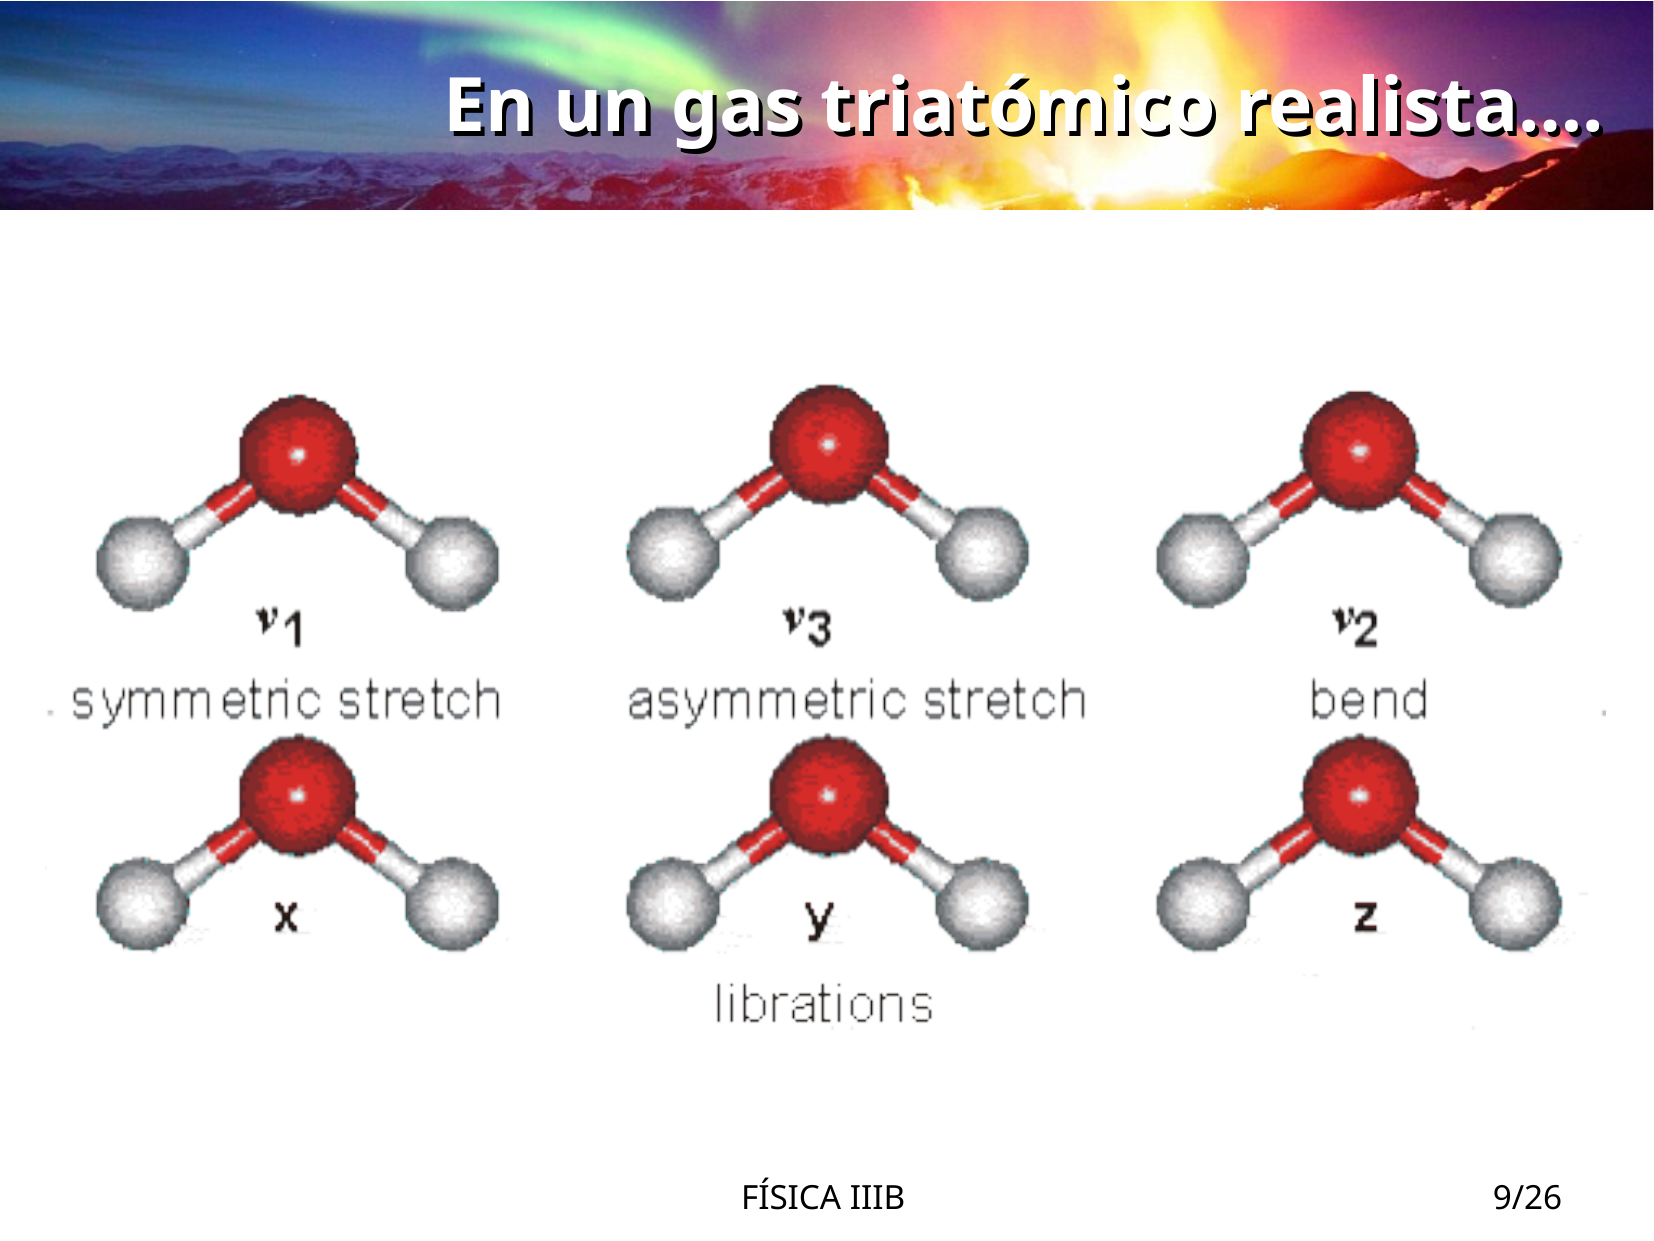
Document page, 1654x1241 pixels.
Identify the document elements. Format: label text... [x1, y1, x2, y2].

picture [45, 379, 1606, 1030]
title En un gas triatómico realista…. [45, 15, 1606, 191]
picture [0, 1, 1654, 210]
